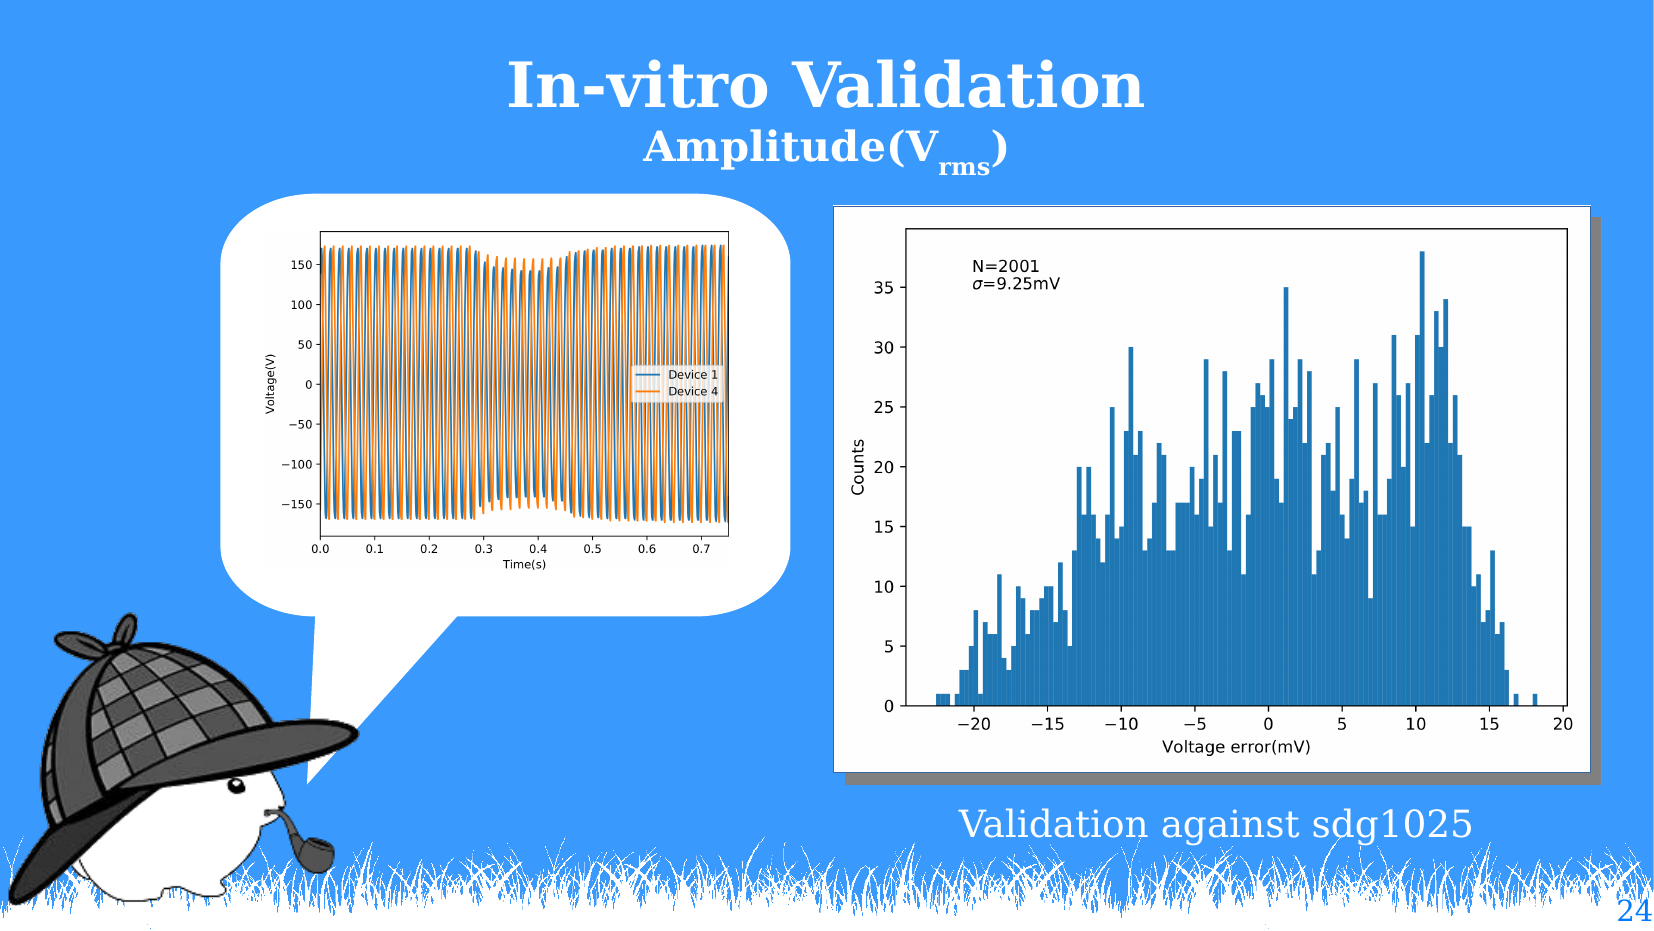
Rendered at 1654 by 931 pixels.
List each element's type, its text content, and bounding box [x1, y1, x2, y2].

picture [0, 0, 1654, 931]
title [82, 37, 1571, 193]
text_box [220, 193, 791, 657]
text_box Validation against sdg1025 [855, 795, 1591, 897]
